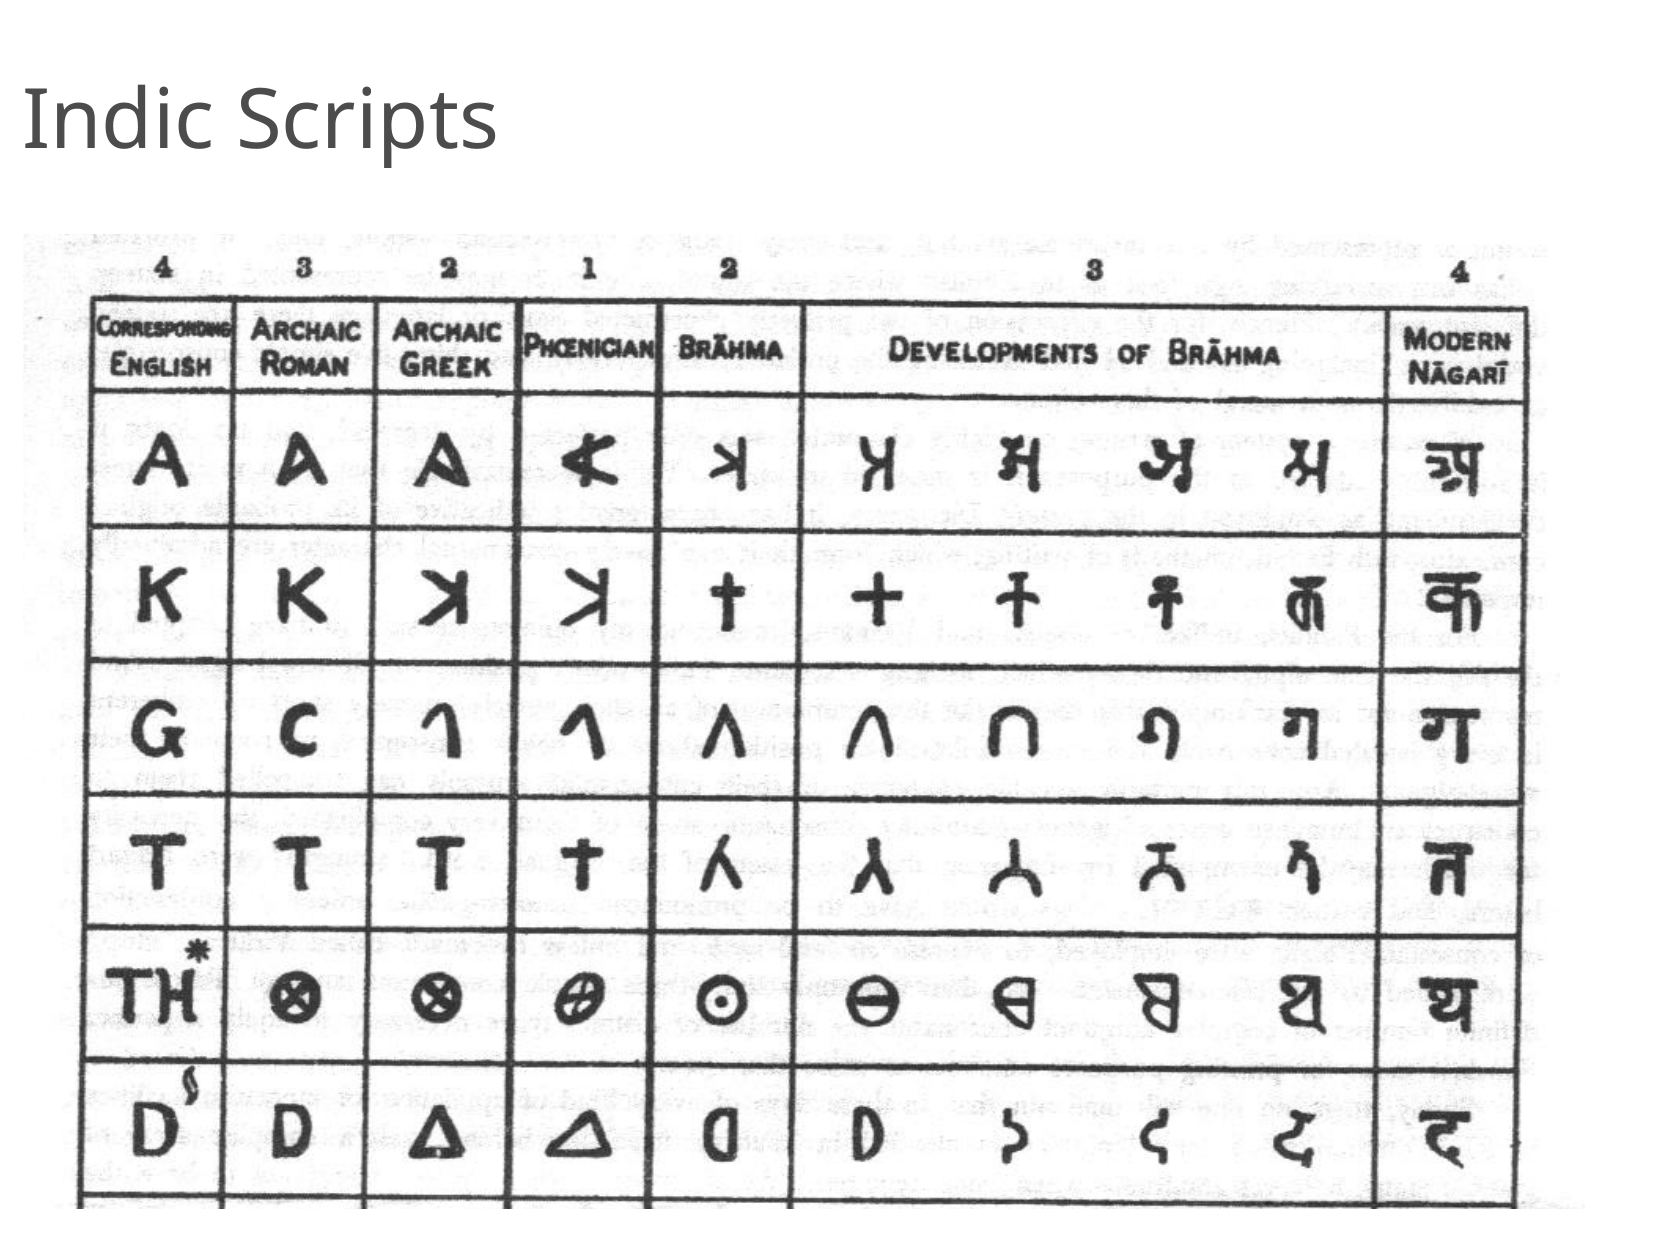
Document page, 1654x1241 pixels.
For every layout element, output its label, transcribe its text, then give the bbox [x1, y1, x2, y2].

picture [23, 234, 1600, 1209]
title Indic Scripts [22, 26, 1654, 205]
